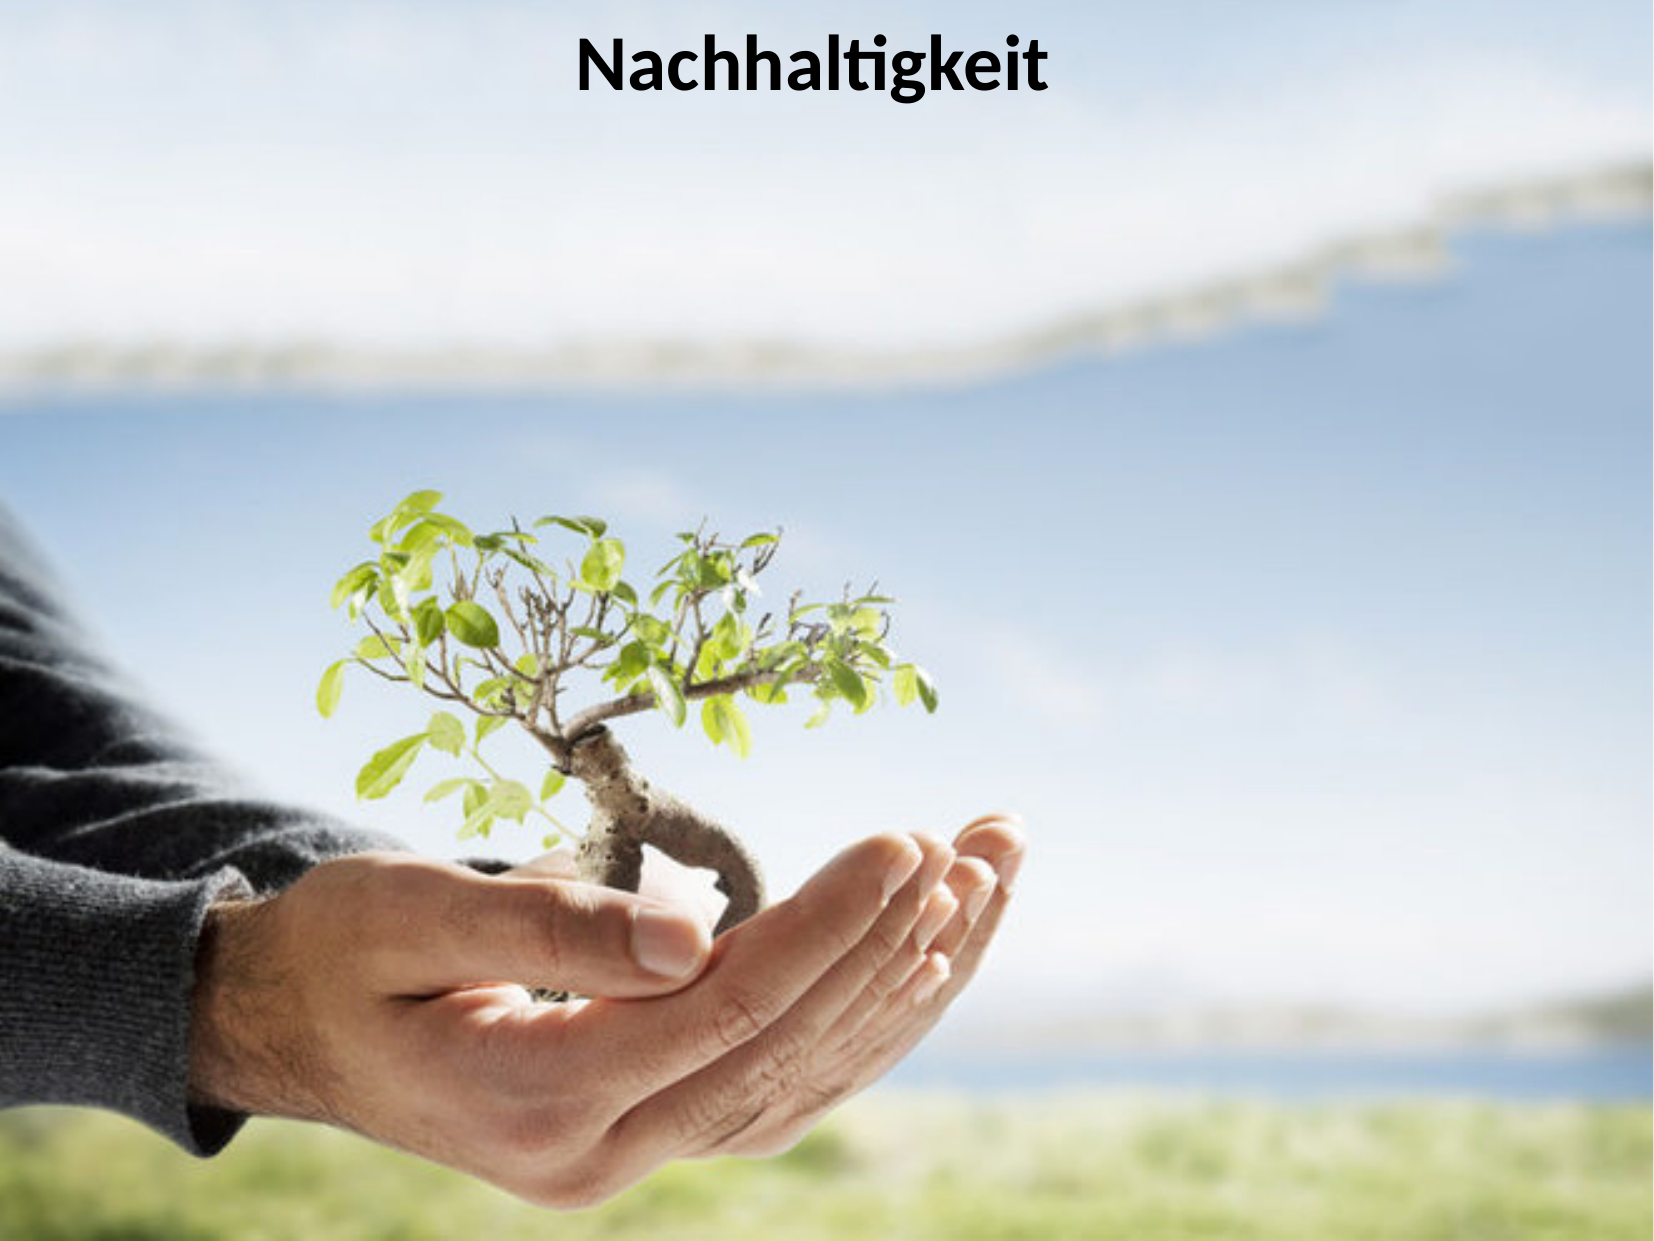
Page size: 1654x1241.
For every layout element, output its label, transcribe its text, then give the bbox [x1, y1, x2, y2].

text_box Nachhaltigkeit [561, 23, 1093, 118]
picture [0, 0, 1654, 1241]
